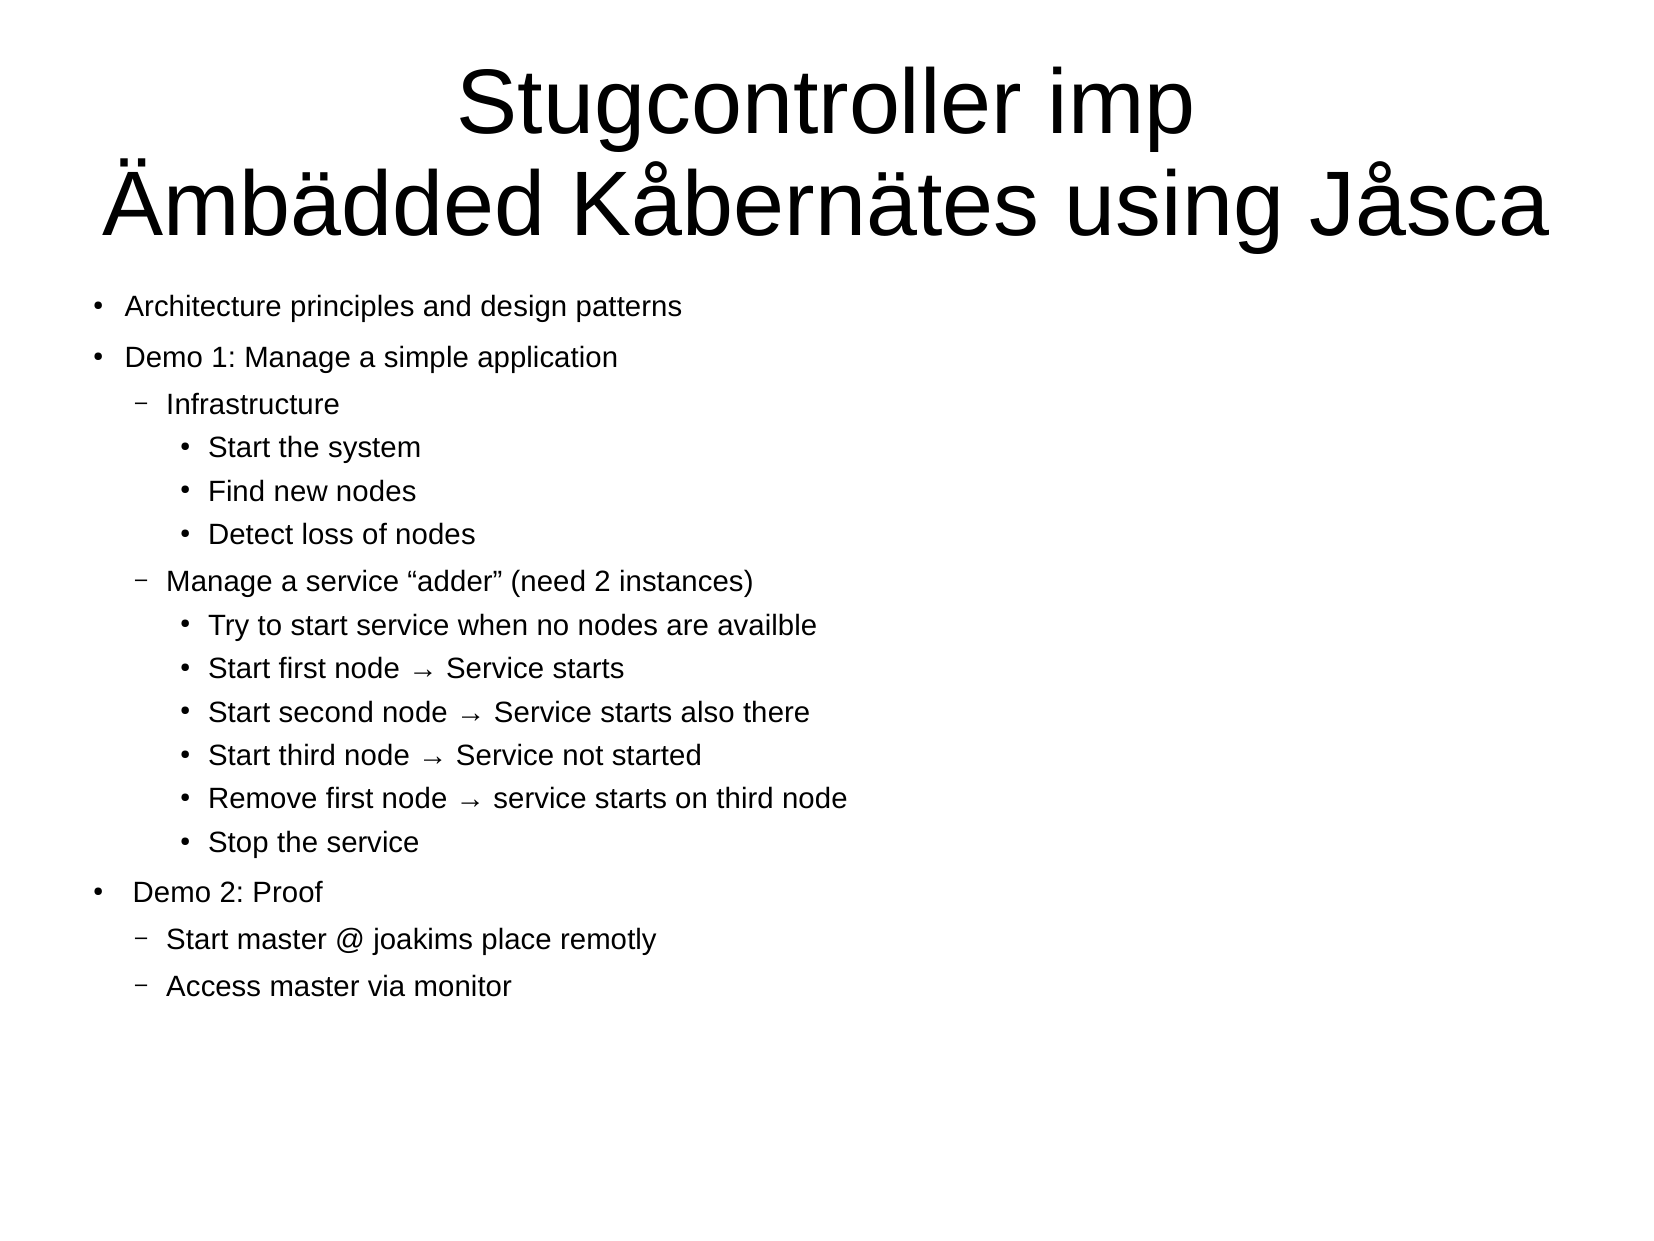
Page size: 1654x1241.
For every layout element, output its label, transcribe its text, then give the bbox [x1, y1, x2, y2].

list Architecture principles and design patterns Demo 1: Manage a simple application Infrastructure Start the system Find new nodes Detect loss of nodes Manage a service “adder” (need 2 instances) Try to start service when no nodes are availble Start first node → Service starts Start second node → Service starts also there Start third node → Service not started Remove first node → service starts on third node Stop the service Demo 2: Proof Start master @ joakims place remotly Access master via monitor [82, 290, 1571, 1010]
title Stugcontroller imp Ämbädded Kåbernätes using Jåsca [82, 49, 1571, 257]
